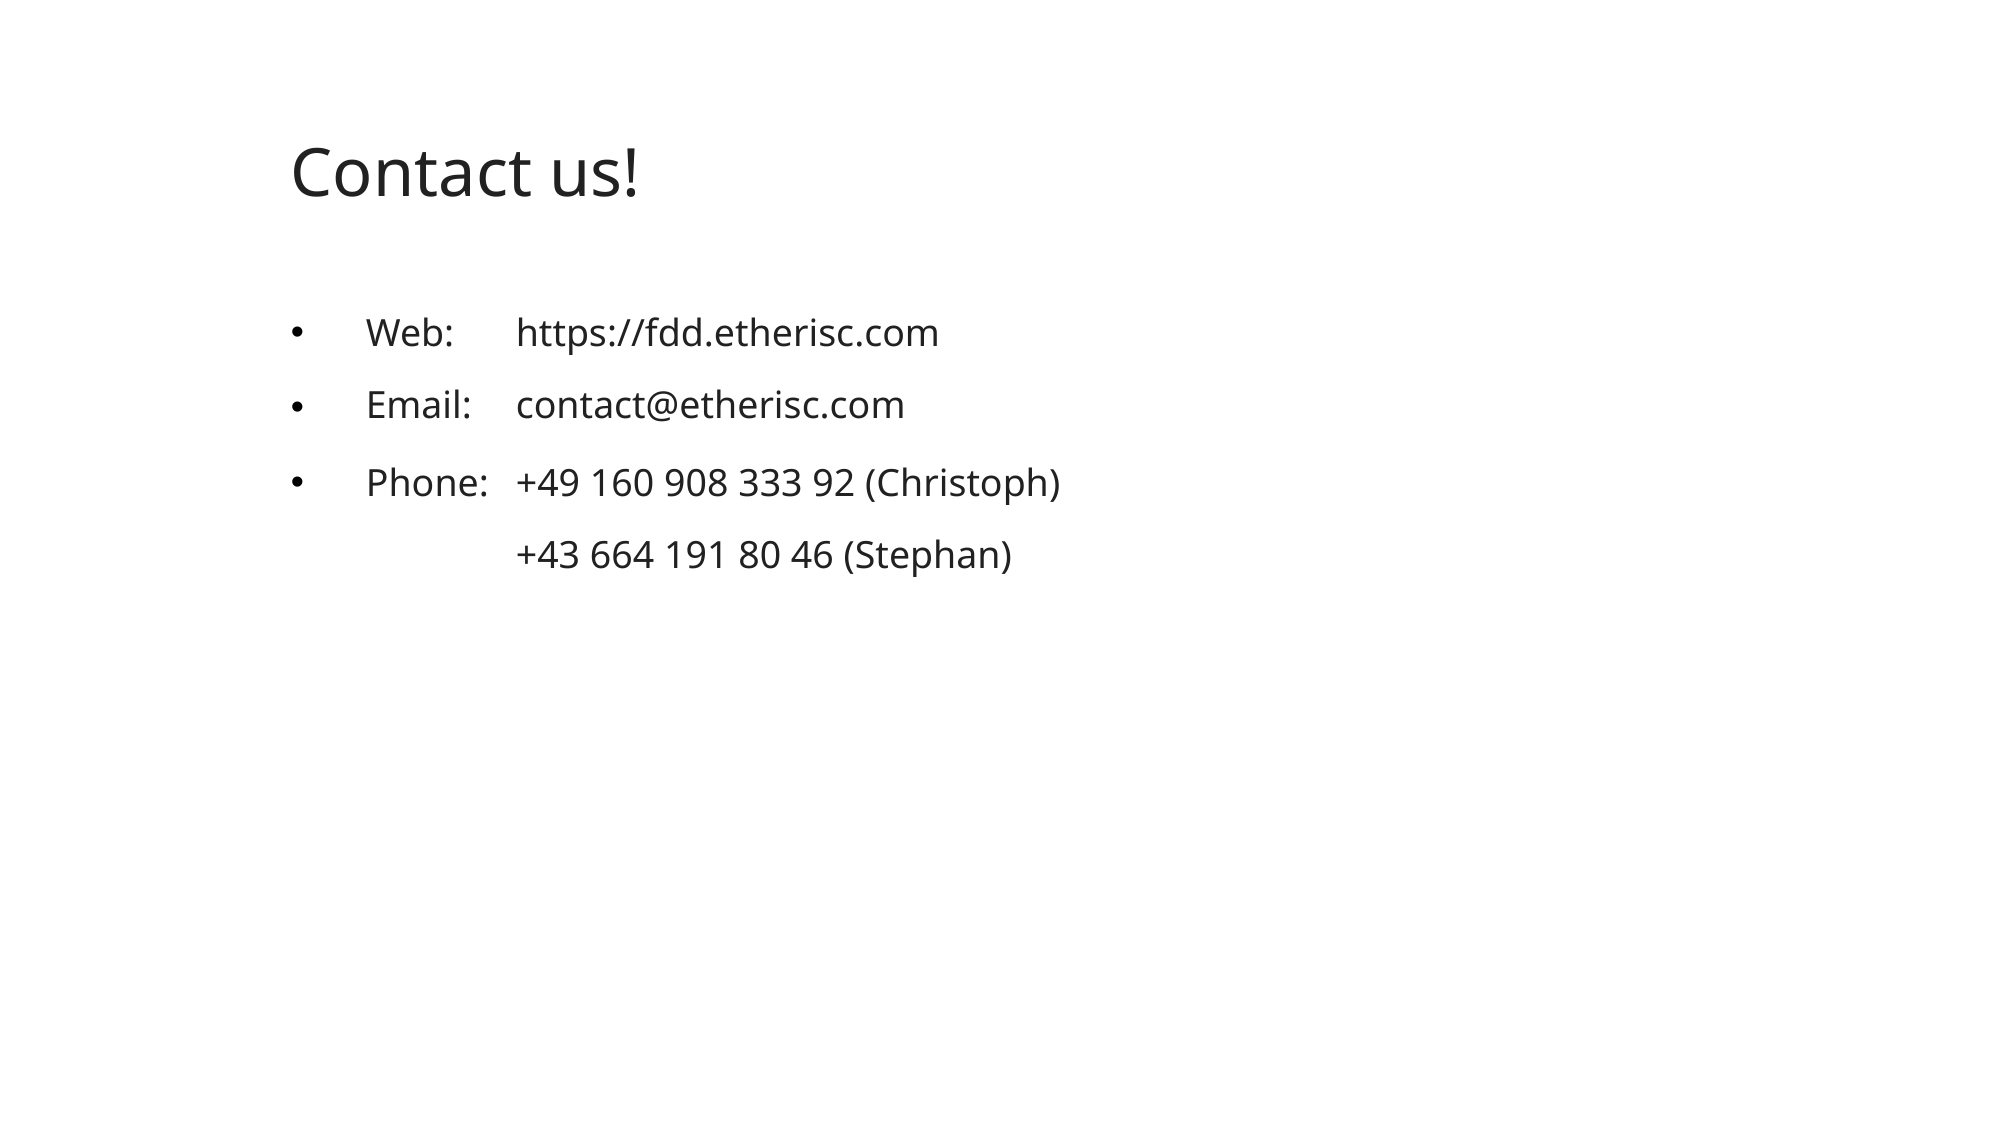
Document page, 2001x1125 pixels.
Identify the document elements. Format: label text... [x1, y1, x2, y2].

text_box Contact us! Web: https://fdd.etherisc.com Email: contact@etherisc.com Phone: +49 160 908 333 92 (Christoph) +43 664 191 80 46 (Stephan) [275, 122, 1762, 650]
